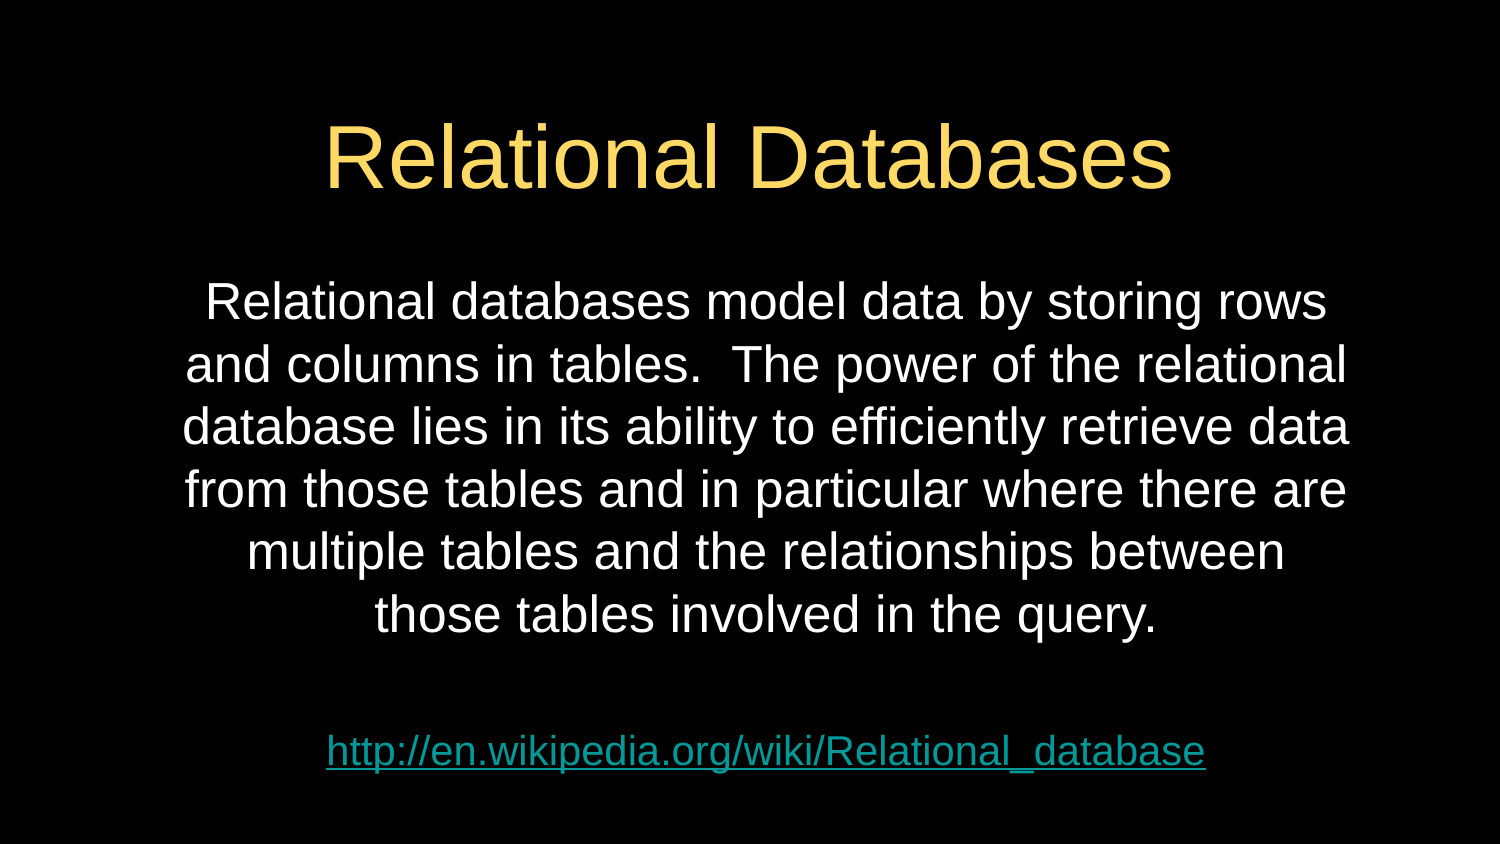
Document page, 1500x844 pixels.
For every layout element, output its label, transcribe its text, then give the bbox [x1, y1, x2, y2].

text_box http://en.wikipedia.org/wiki/Relational_database [291, 719, 1241, 778]
title Relational Databases [106, 71, 1393, 235]
text_box Relational databases model data by storing rows and columns in tables. The power of the relational database lies in its ability to efficiently retrieve data from those tables and in particular where there are multiple tables and the relationships between those tables involved in the query. [177, 245, 1356, 665]
